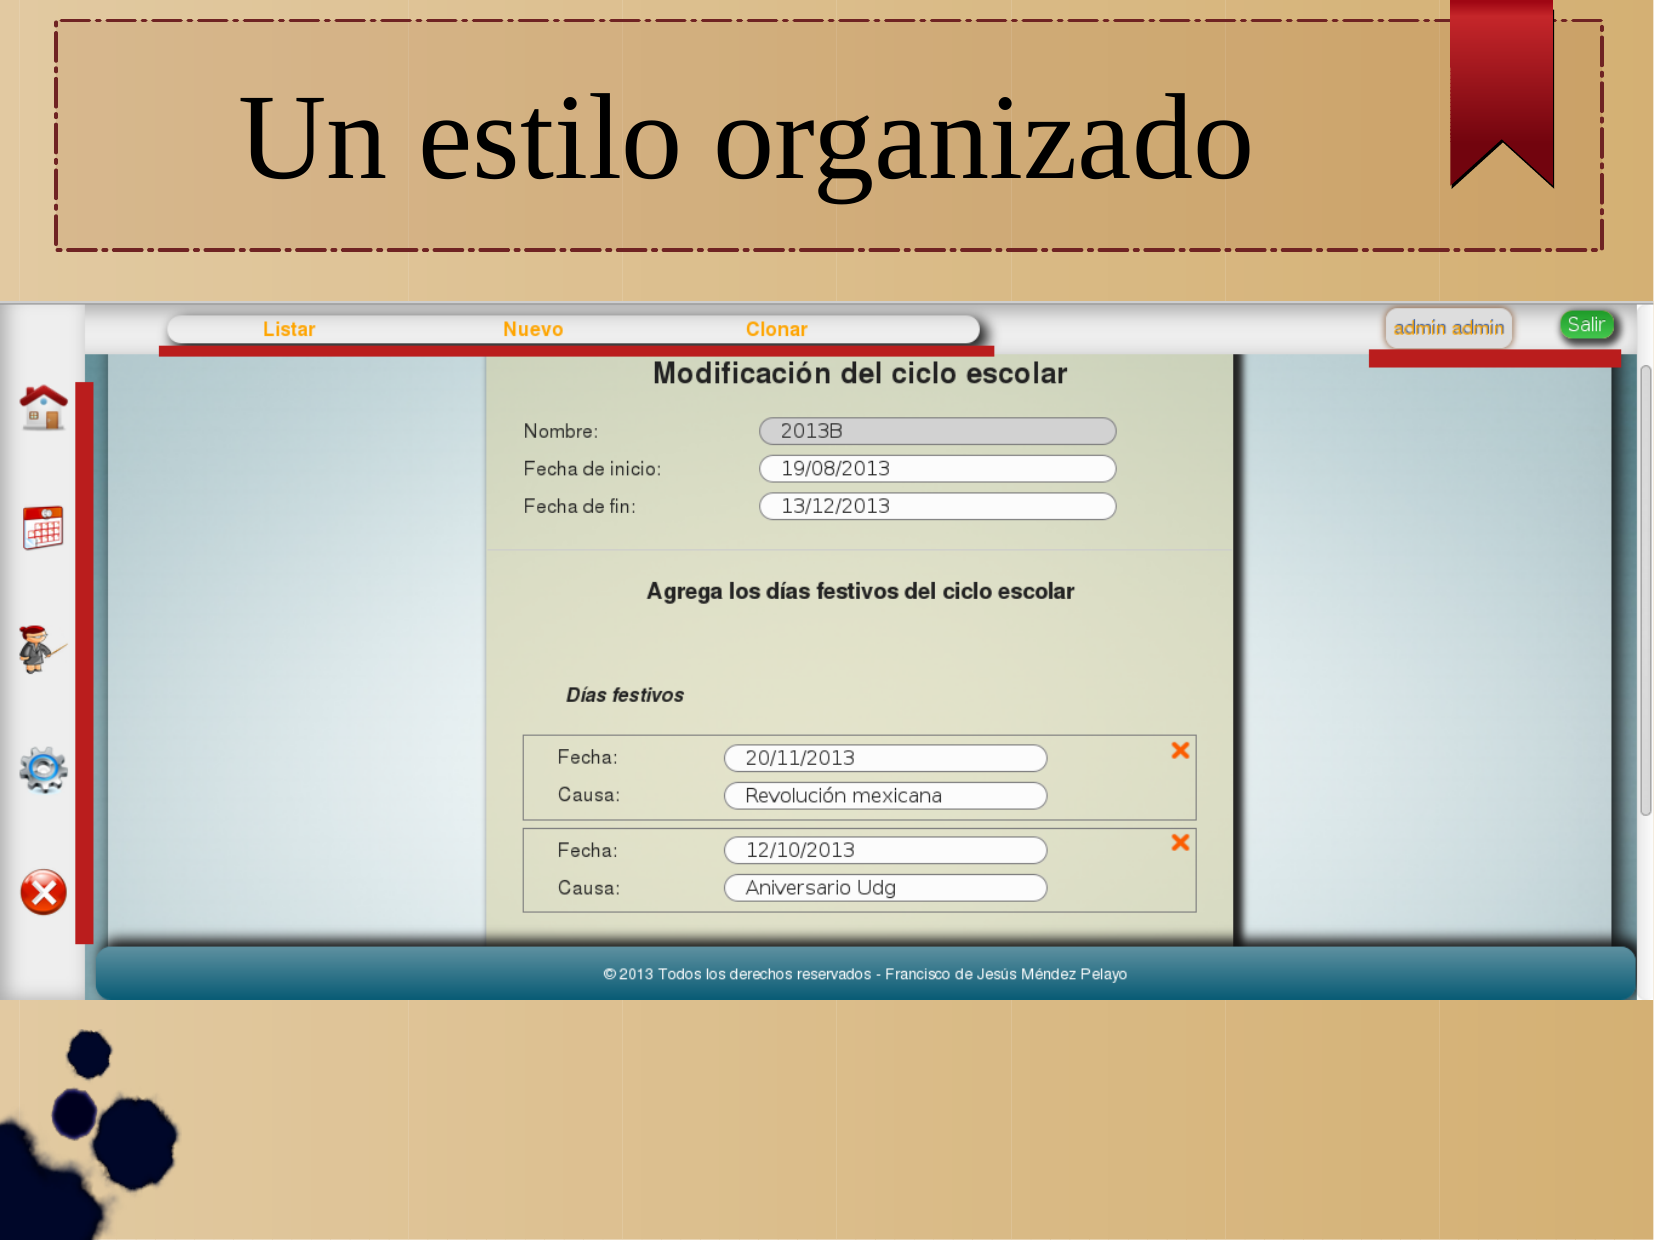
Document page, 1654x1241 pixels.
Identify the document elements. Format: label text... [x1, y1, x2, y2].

picture [0, 301, 1654, 1001]
title Un estilo organizado [82, 47, 1412, 229]
